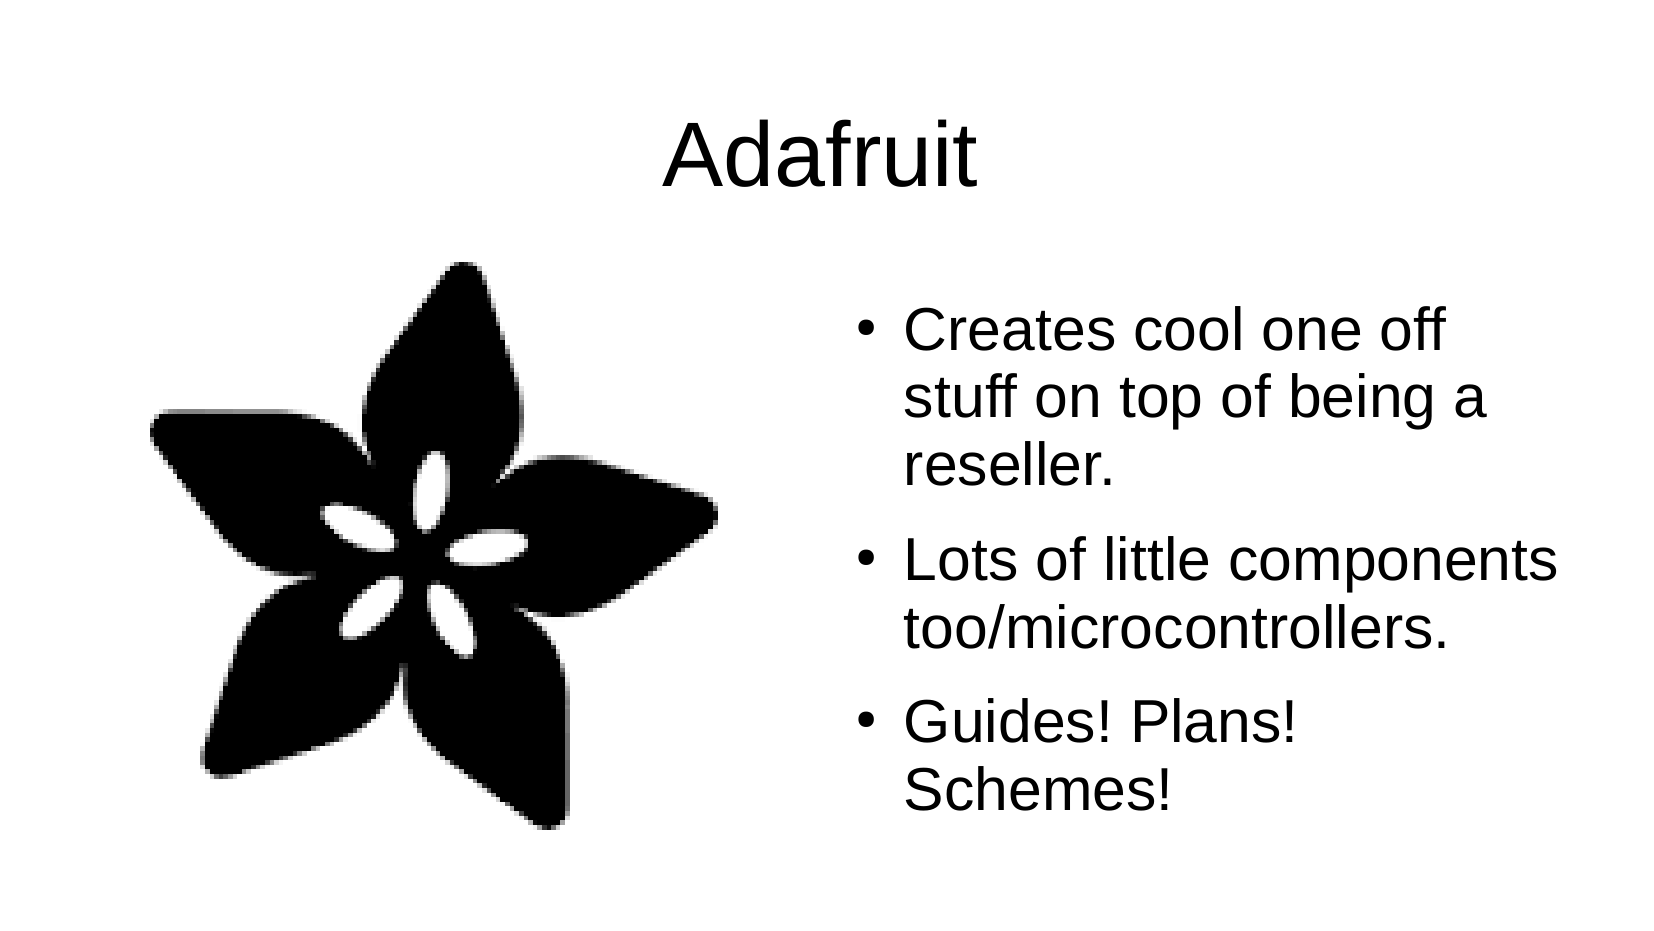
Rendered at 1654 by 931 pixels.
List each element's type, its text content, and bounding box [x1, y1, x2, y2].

picture [150, 262, 718, 830]
title Adafruit [76, 76, 1565, 233]
list Creates cool one off stuff on top of being a reseller. Lots of little components too/microcontrollers. Guides! Plans! Schemes! [839, 295, 1566, 835]
